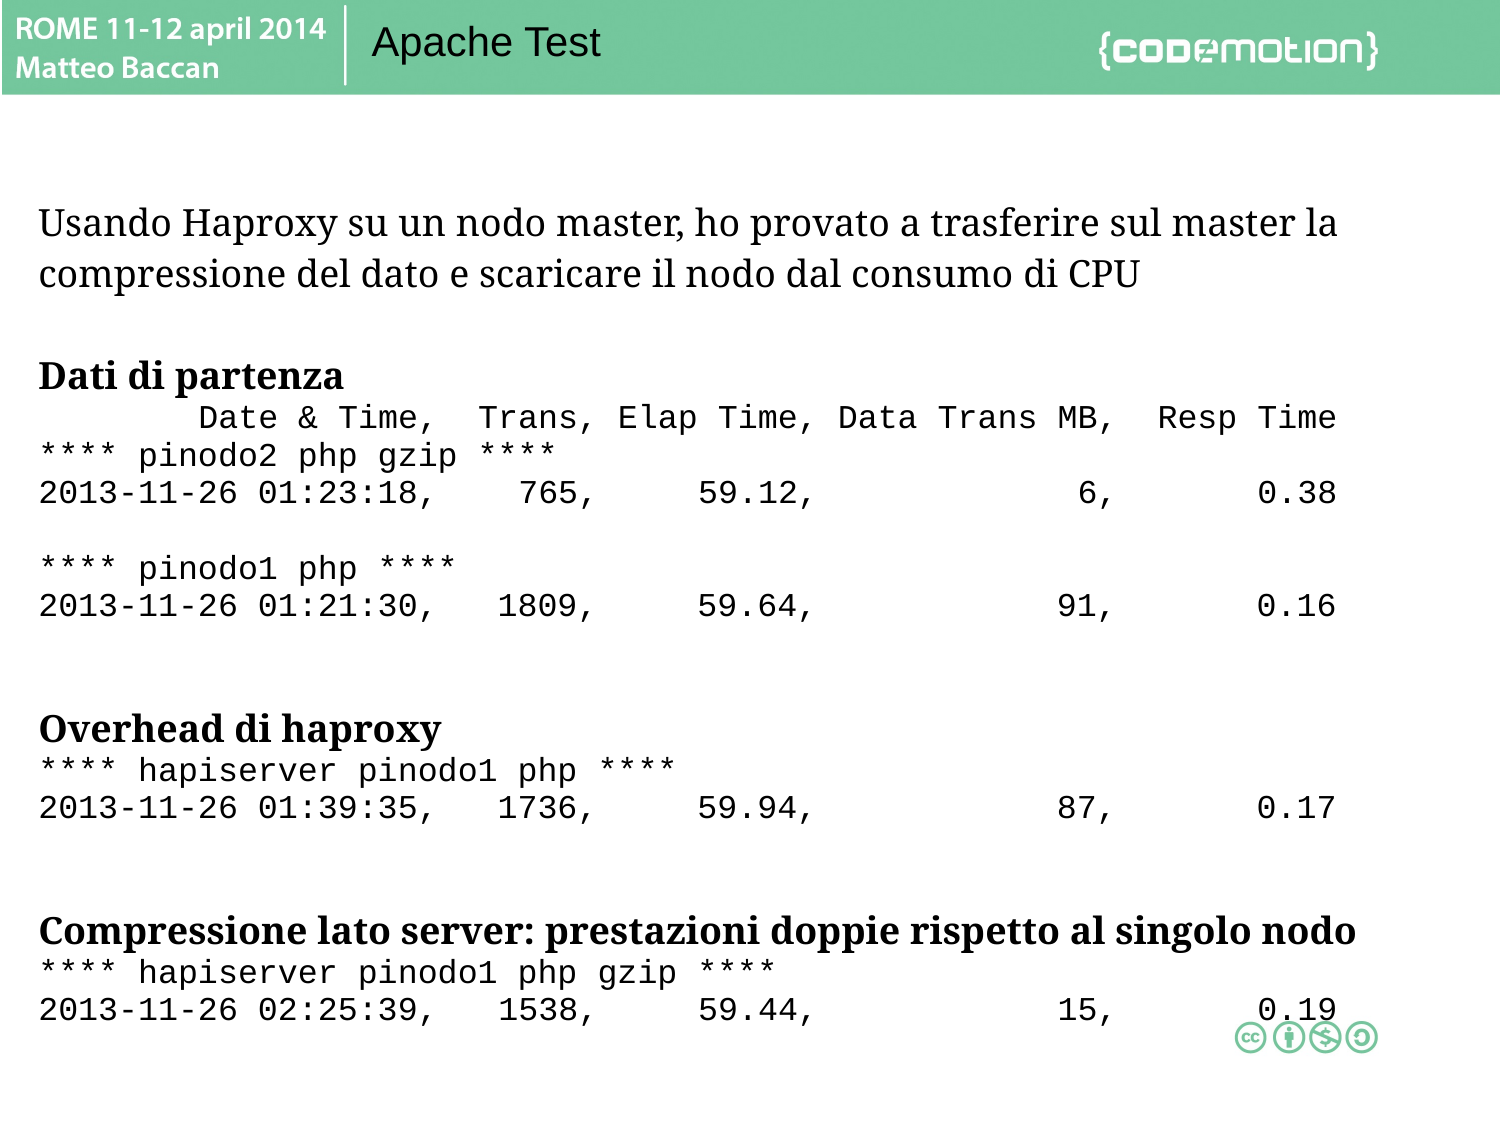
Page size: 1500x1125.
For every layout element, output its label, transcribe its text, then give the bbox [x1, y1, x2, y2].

text_box Usando Haproxy su un nodo master, ho provato a trasferire sul master la compressione del dato e scaricare il nodo dal consumo di CPU Dati di partenza Date & Time, Trans, Elap Time, Data Trans MB, Resp Time **** pinodo2 php gzip **** 2013-11-26 01:23:18, 765, 59.12, 6, 0.38 **** pinodo1 php **** 2013-11-26 01:21:30, 1809, 59.64, 91, 0.16 Overhead di haproxy **** hapiserver pinodo1 php **** 2013-11-26 01:39:35, 1736, 59.94, 87, 0.17 Compressione lato server: prestazioni doppie rispetto al singolo nodo **** hapiserver pinodo1 php gzip **** 2013-11-26 02:25:39, 1538, 59.44, 15, 0.19 [23, 188, 1430, 962]
picture [2, 0, 1500, 1125]
list Apache Test [356, 11, 1382, 87]
